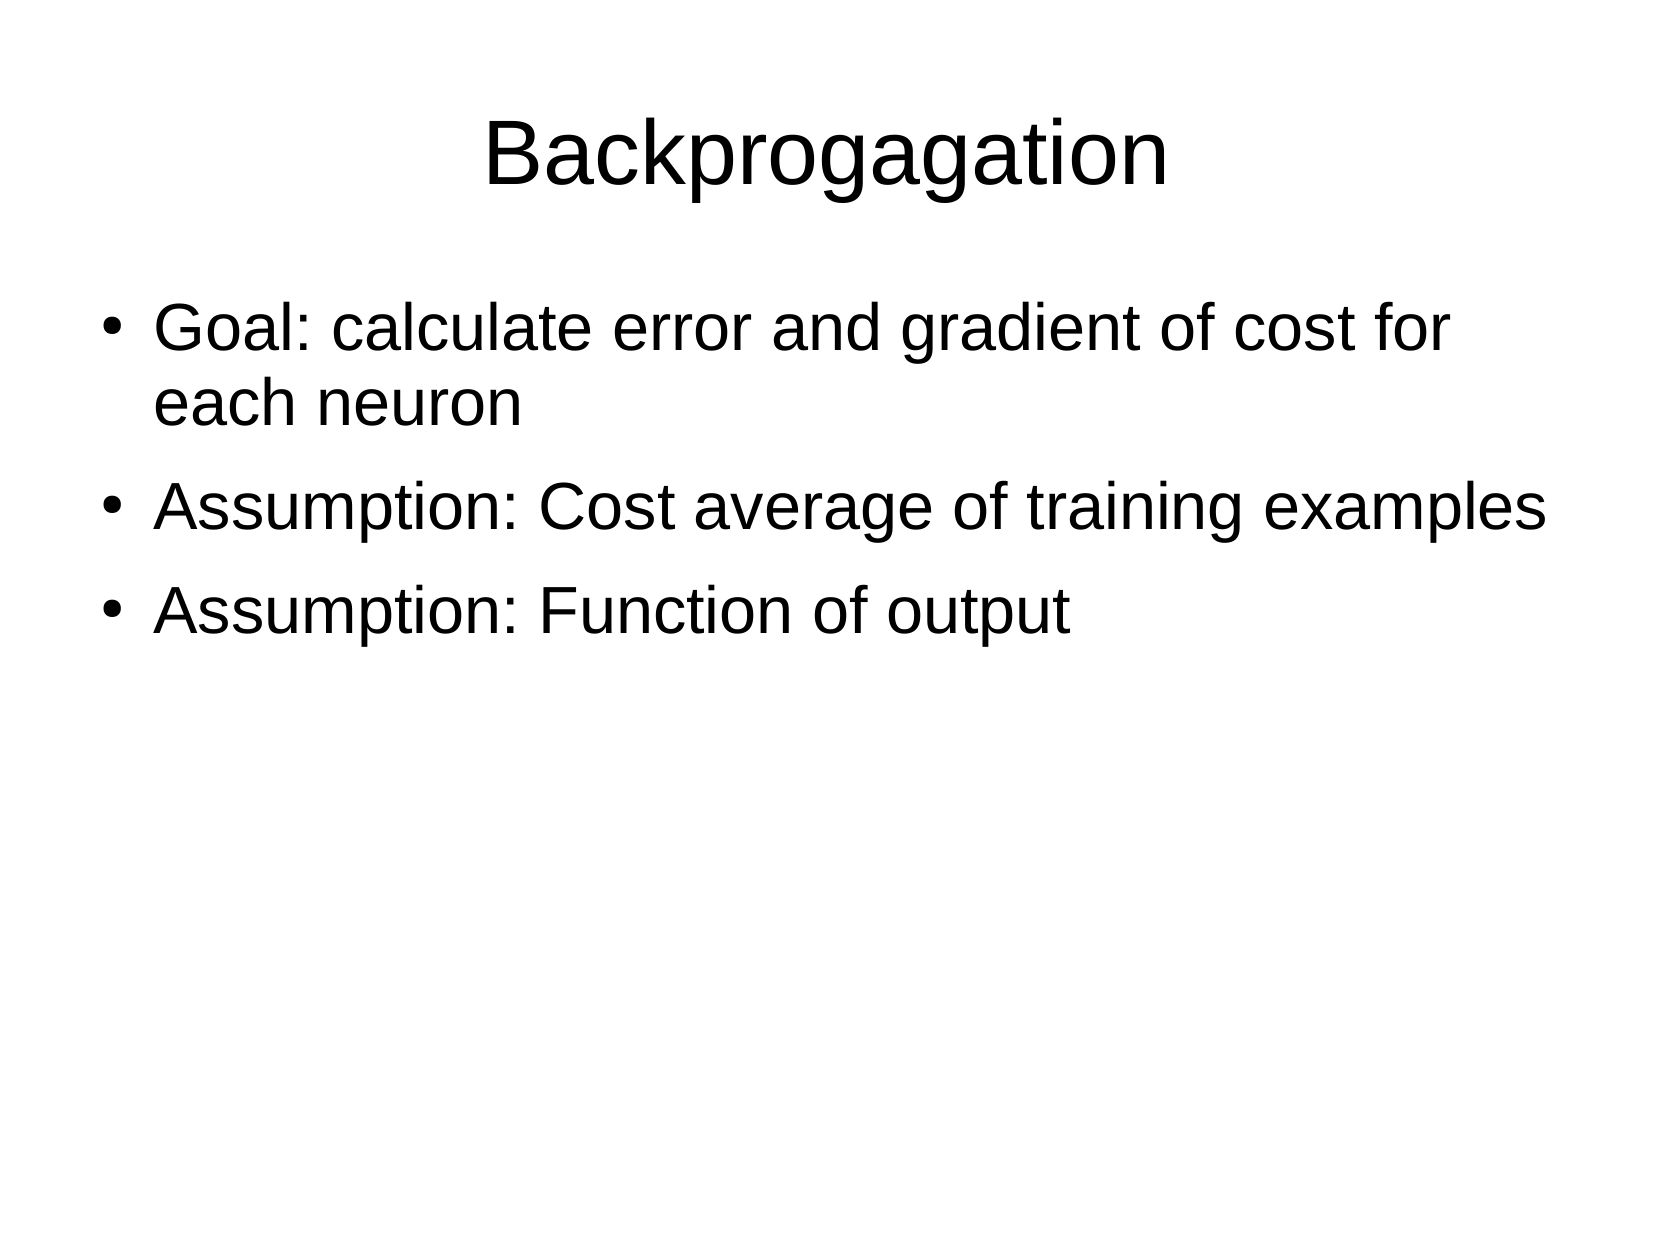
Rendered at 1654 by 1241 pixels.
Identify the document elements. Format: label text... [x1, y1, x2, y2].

list Goal: calculate error and gradient of cost for each neuron Assumption: Cost average of training examples Assumption: Function of output [82, 290, 1571, 1010]
title Backprogagation [82, 49, 1571, 257]
